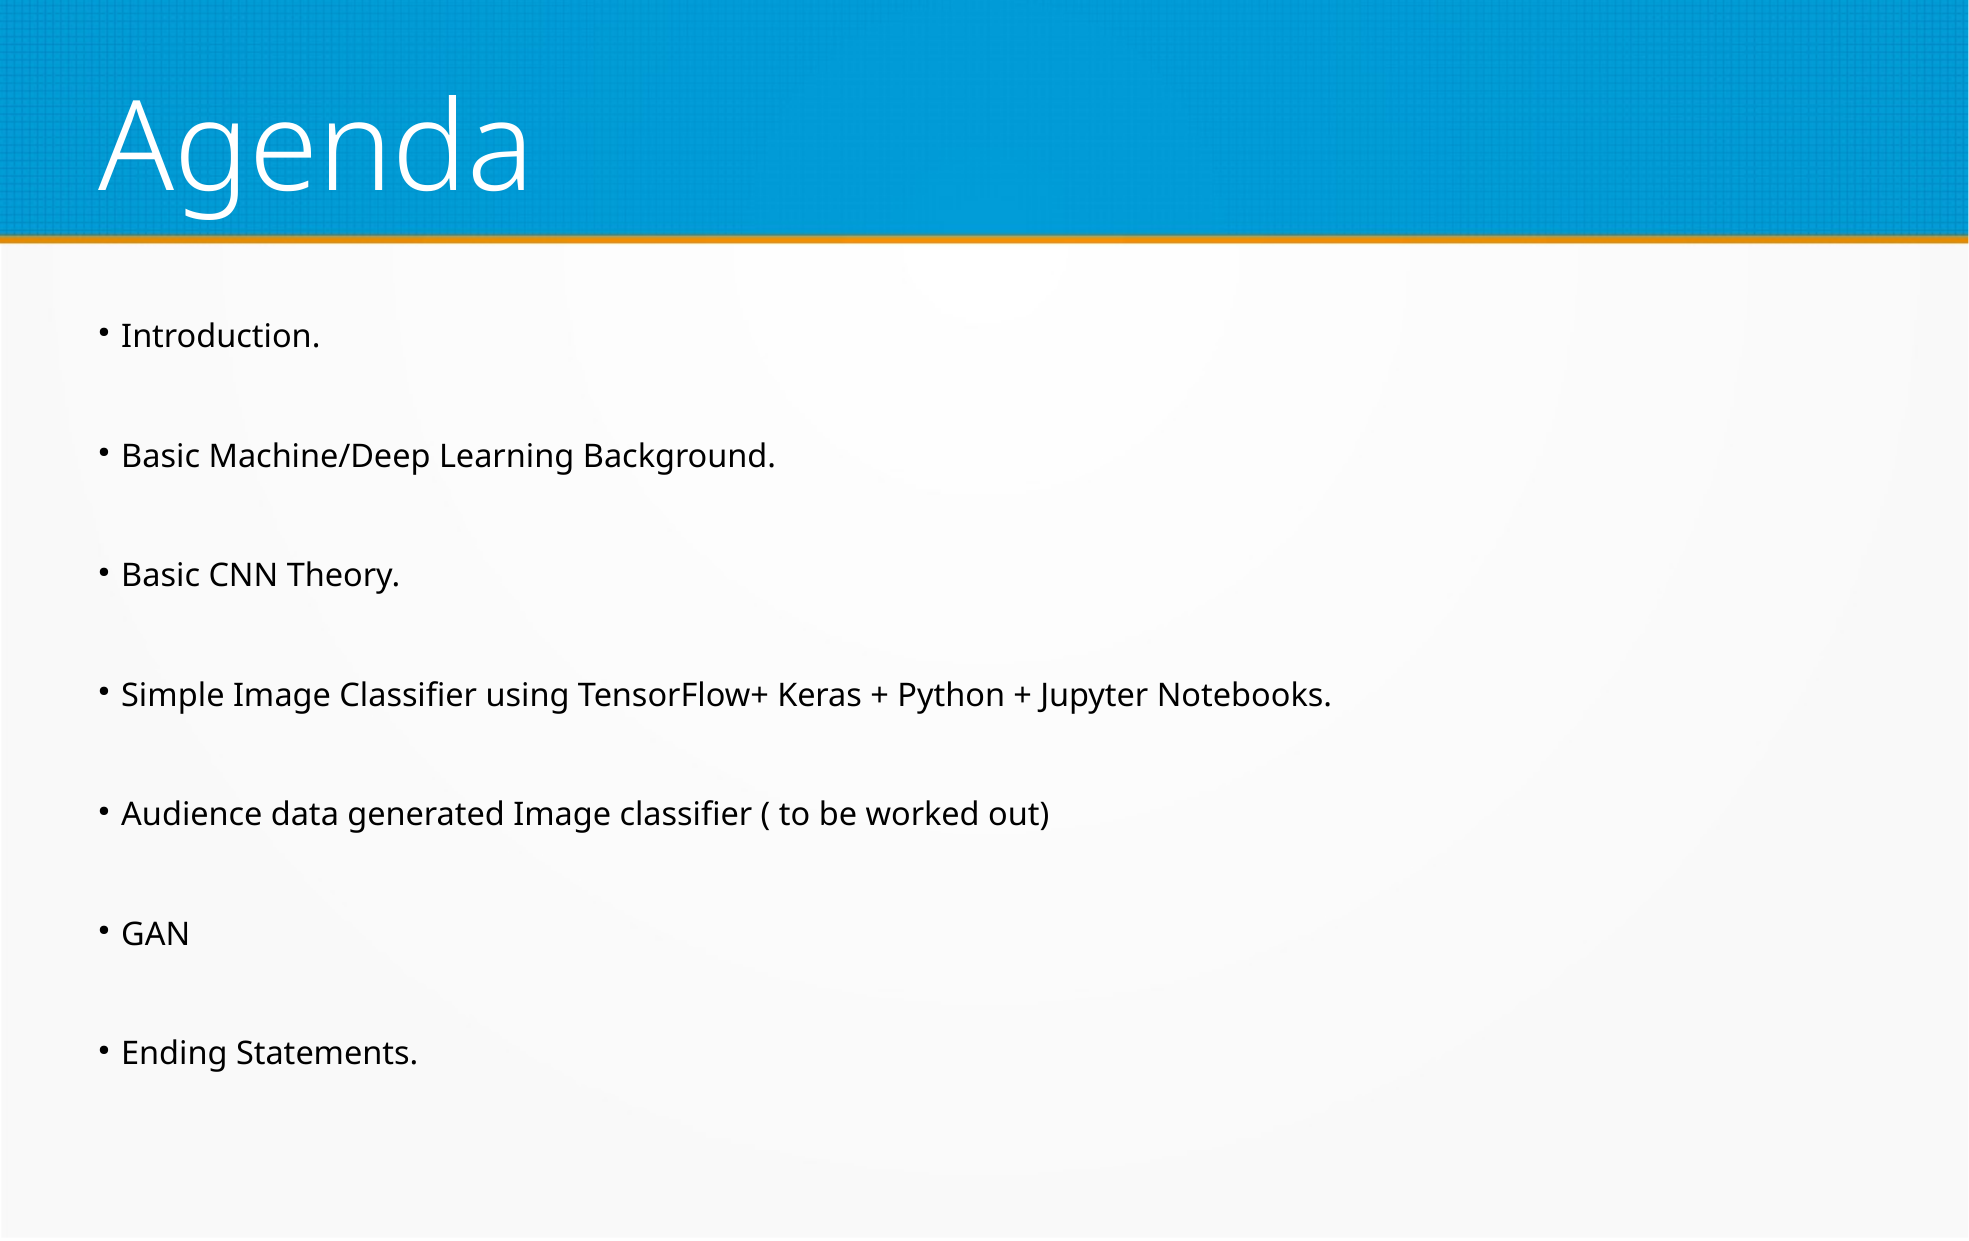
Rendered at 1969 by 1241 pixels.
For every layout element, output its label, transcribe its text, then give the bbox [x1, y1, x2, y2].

list Introduction. Basic Machine/Deep Learning Background. Basic CNN Theory. Simple Image Classifier using TensorFlow+ Keras + Python + Jupyter Notebooks. Audience data generated Image classifier ( to be worked out) GAN Ending Statements. [98, 315, 1861, 1081]
title Agenda [98, 19, 1870, 227]
picture [0, 233, 1969, 1241]
